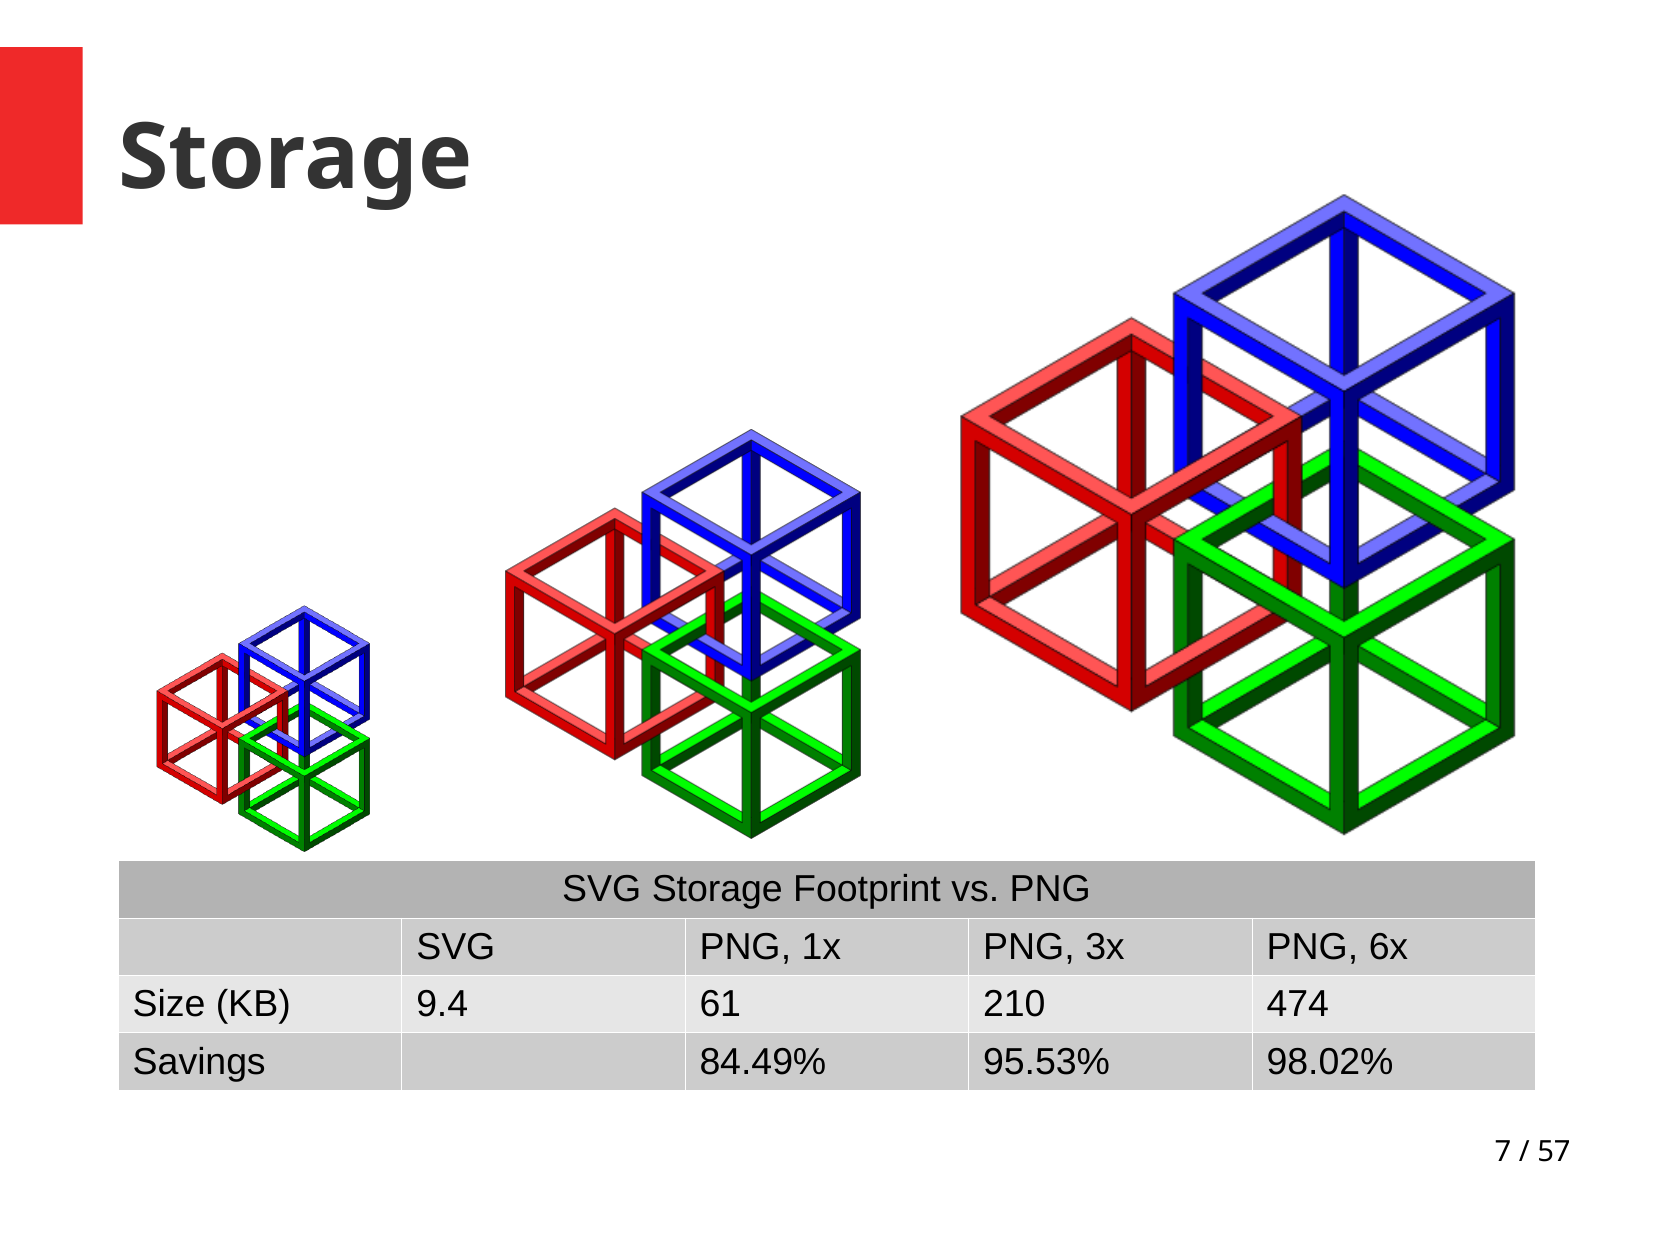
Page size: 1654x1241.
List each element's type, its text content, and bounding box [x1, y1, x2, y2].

table_cell 9.4 [402, 976, 685, 1032]
table_cell [402, 1033, 685, 1090]
table_cell 84.49% [686, 1033, 968, 1090]
table_cell 95.53% [969, 1033, 1252, 1090]
table_cell 474 [1253, 976, 1535, 1032]
table_cell Size (KB) [119, 976, 401, 1032]
table_cell 98.02% [1253, 1033, 1535, 1090]
table_cell SVG [402, 919, 685, 975]
table_header SVG Storage Footprint vs. PNG [119, 861, 1535, 918]
table_cell 61 [686, 976, 968, 1032]
picture [150, 599, 376, 858]
picture [945, 179, 1531, 851]
title Storage [118, 49, 1571, 257]
table_cell PNG, 3x [969, 919, 1252, 975]
table_cell PNG, 6x [1253, 919, 1535, 975]
table_cell [119, 919, 401, 975]
picture [495, 419, 871, 850]
table_cell Savings [119, 1033, 401, 1090]
table_cell 210 [969, 976, 1252, 1032]
table_cell PNG, 1x [686, 919, 968, 975]
